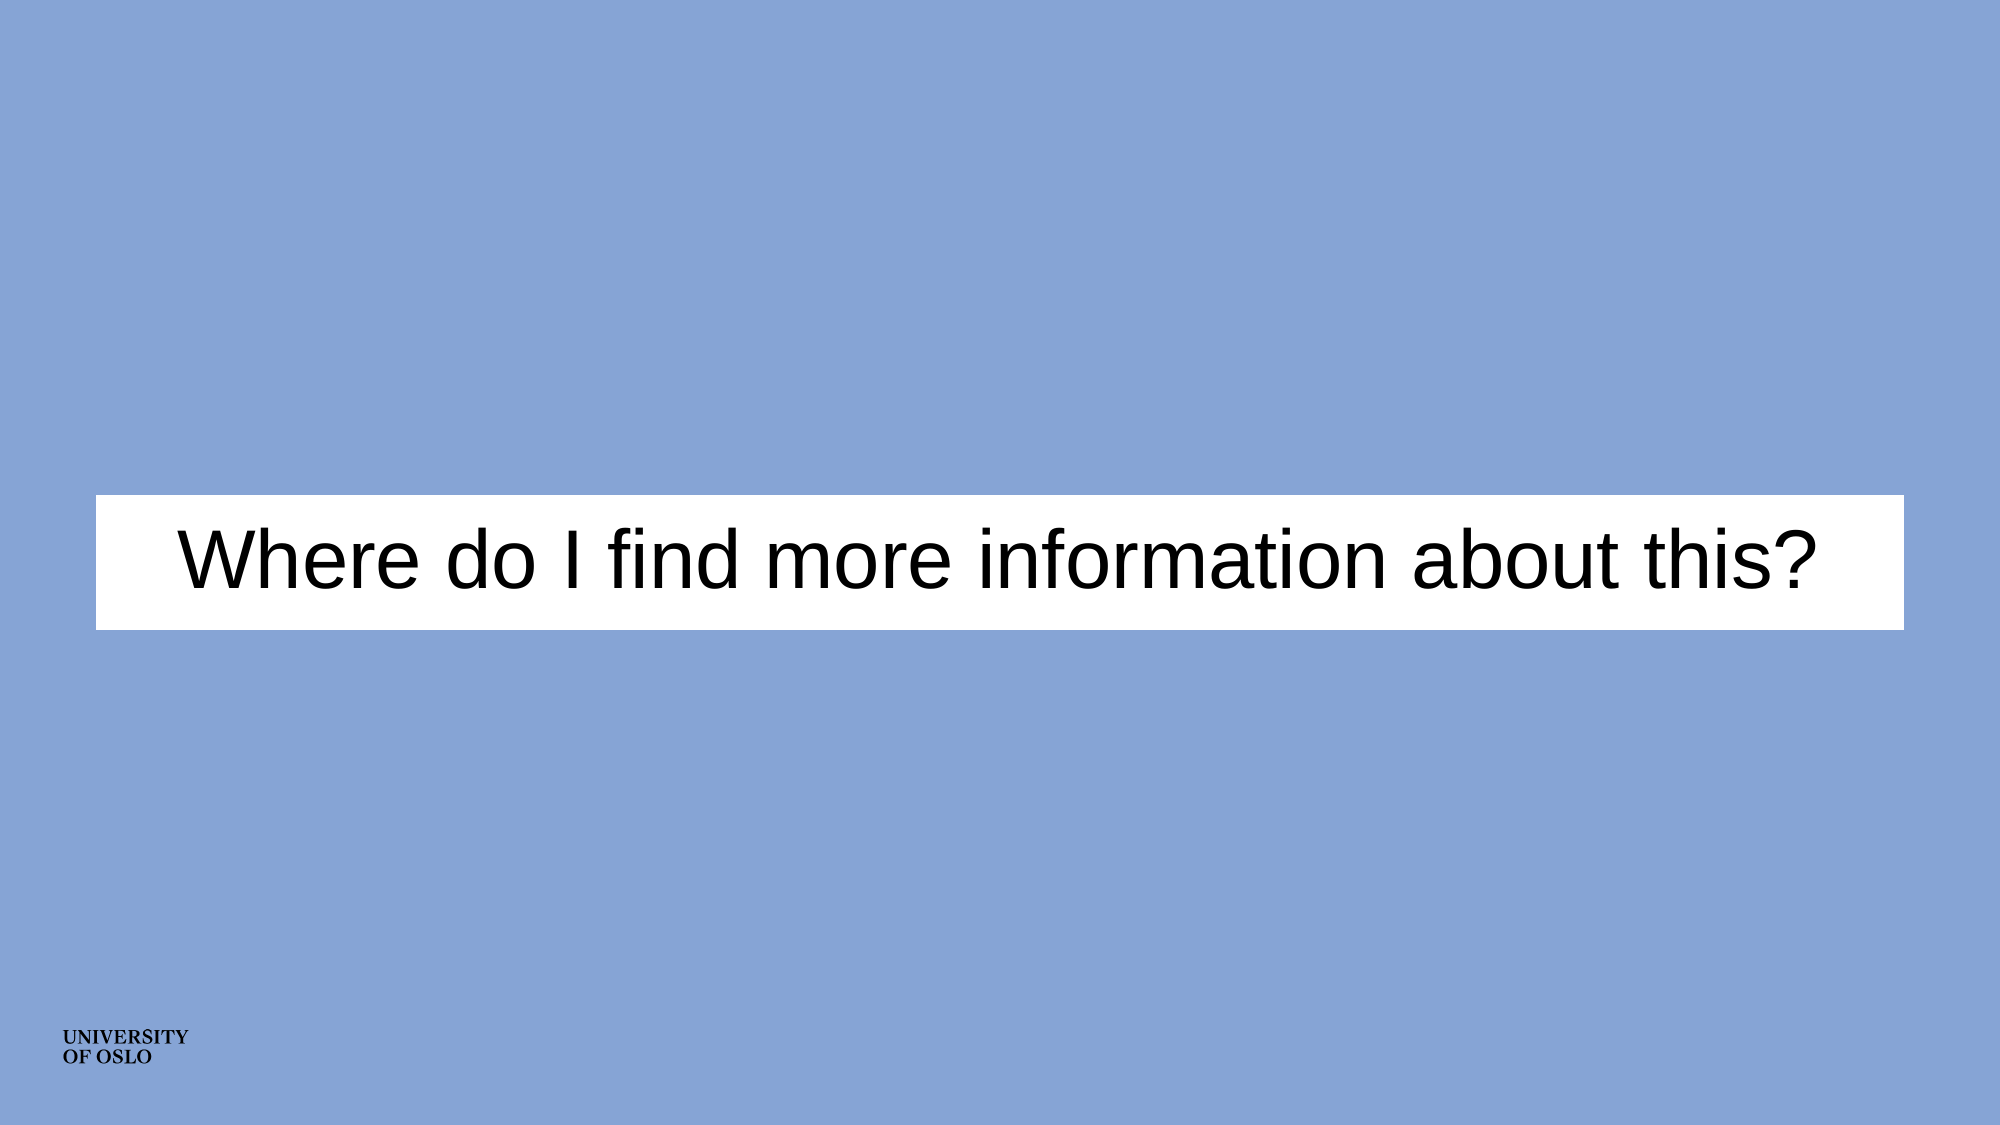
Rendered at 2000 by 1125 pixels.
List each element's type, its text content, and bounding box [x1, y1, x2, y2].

text_box [0, 0, 2000, 1125]
picture [62, 1029, 189, 1064]
text_box Where do I find more information about this? [177, 513, 1821, 607]
